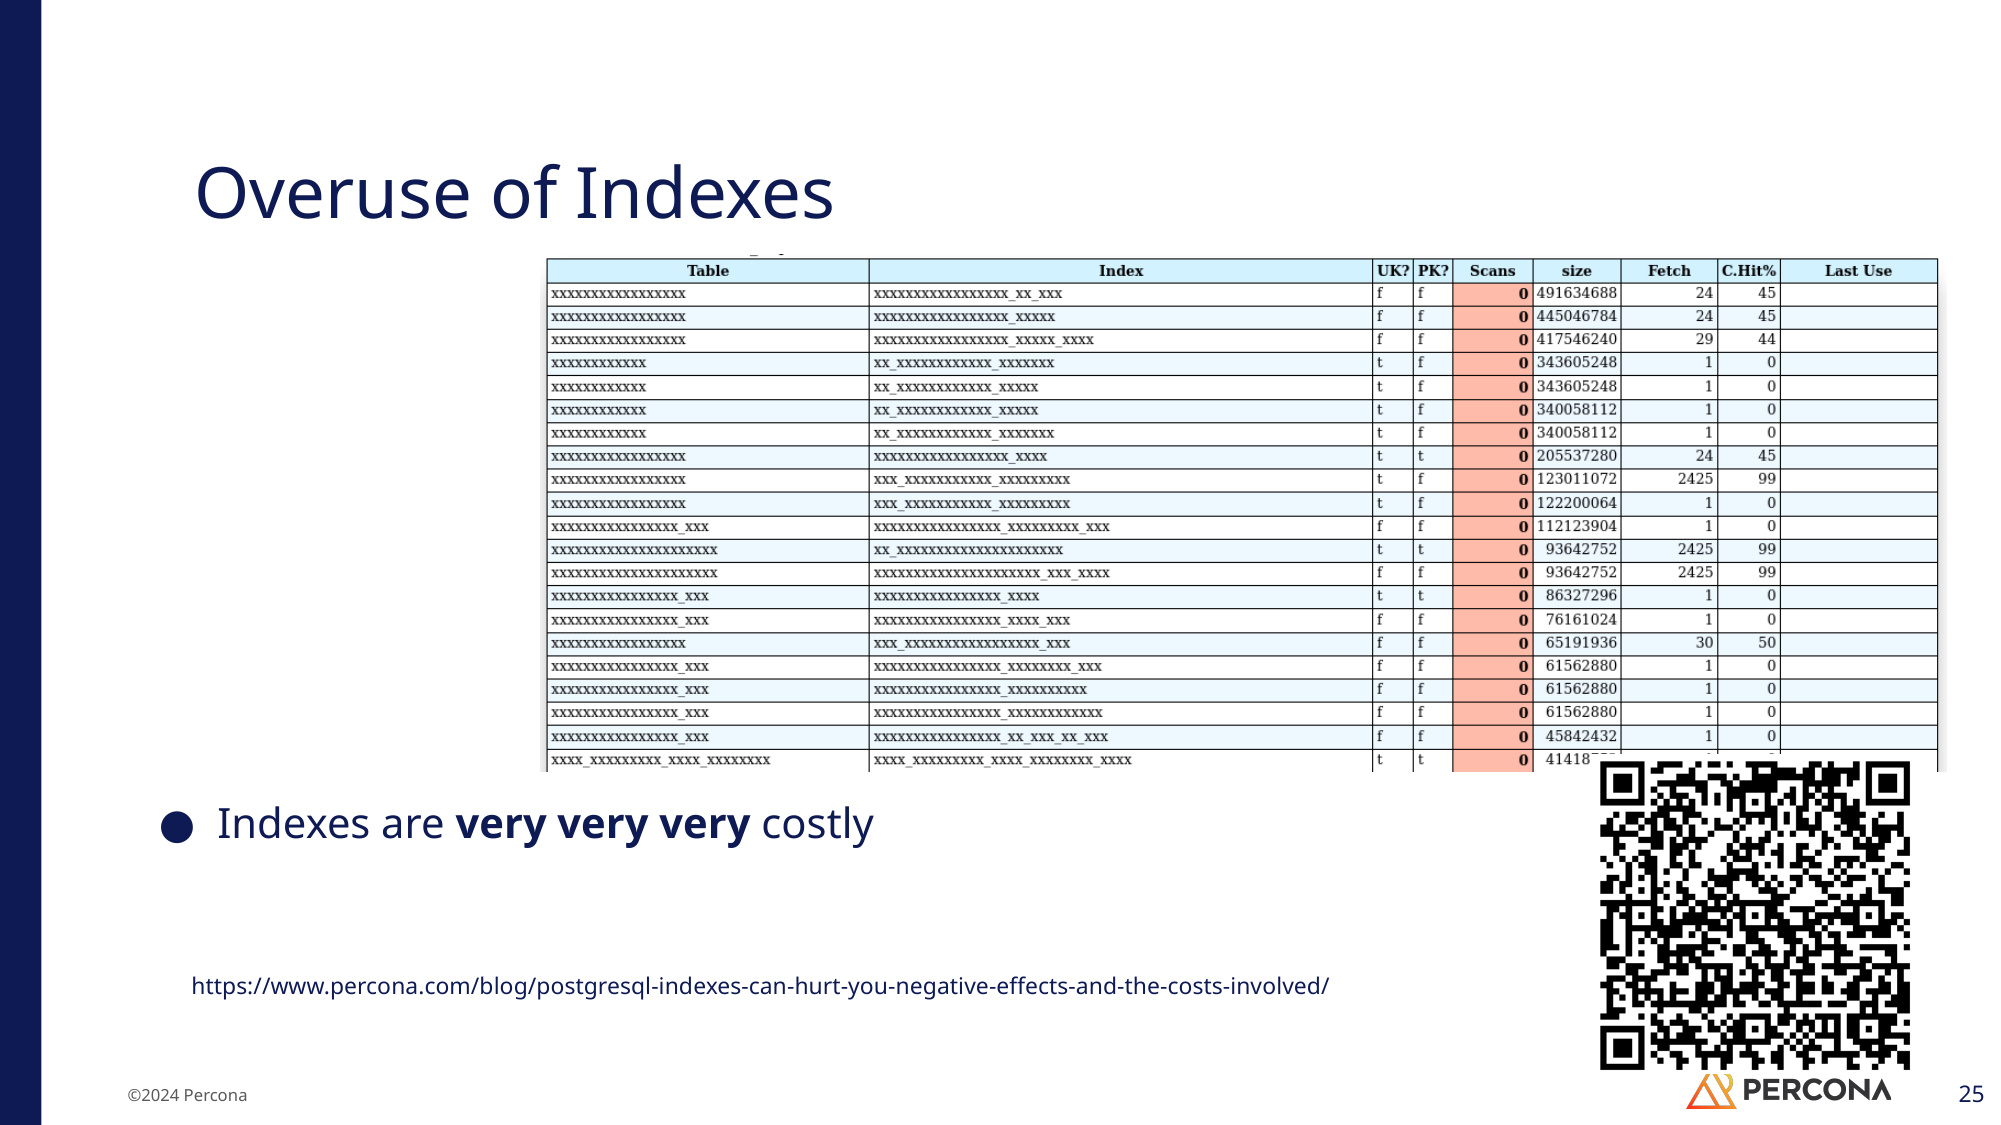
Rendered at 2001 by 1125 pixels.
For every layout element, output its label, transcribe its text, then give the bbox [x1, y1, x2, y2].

slide_number <number> [1748, 1065, 2000, 1125]
list Indexes are very very very costly [127, 754, 988, 896]
picture [540, 254, 1947, 1109]
title Overuse of Indexes [179, 124, 1835, 266]
text_box https://www.percona.com/blog/postgresql-indexes-can-hurt-you-negative-effects-and-the-costs-involved/ [176, 956, 1568, 1066]
